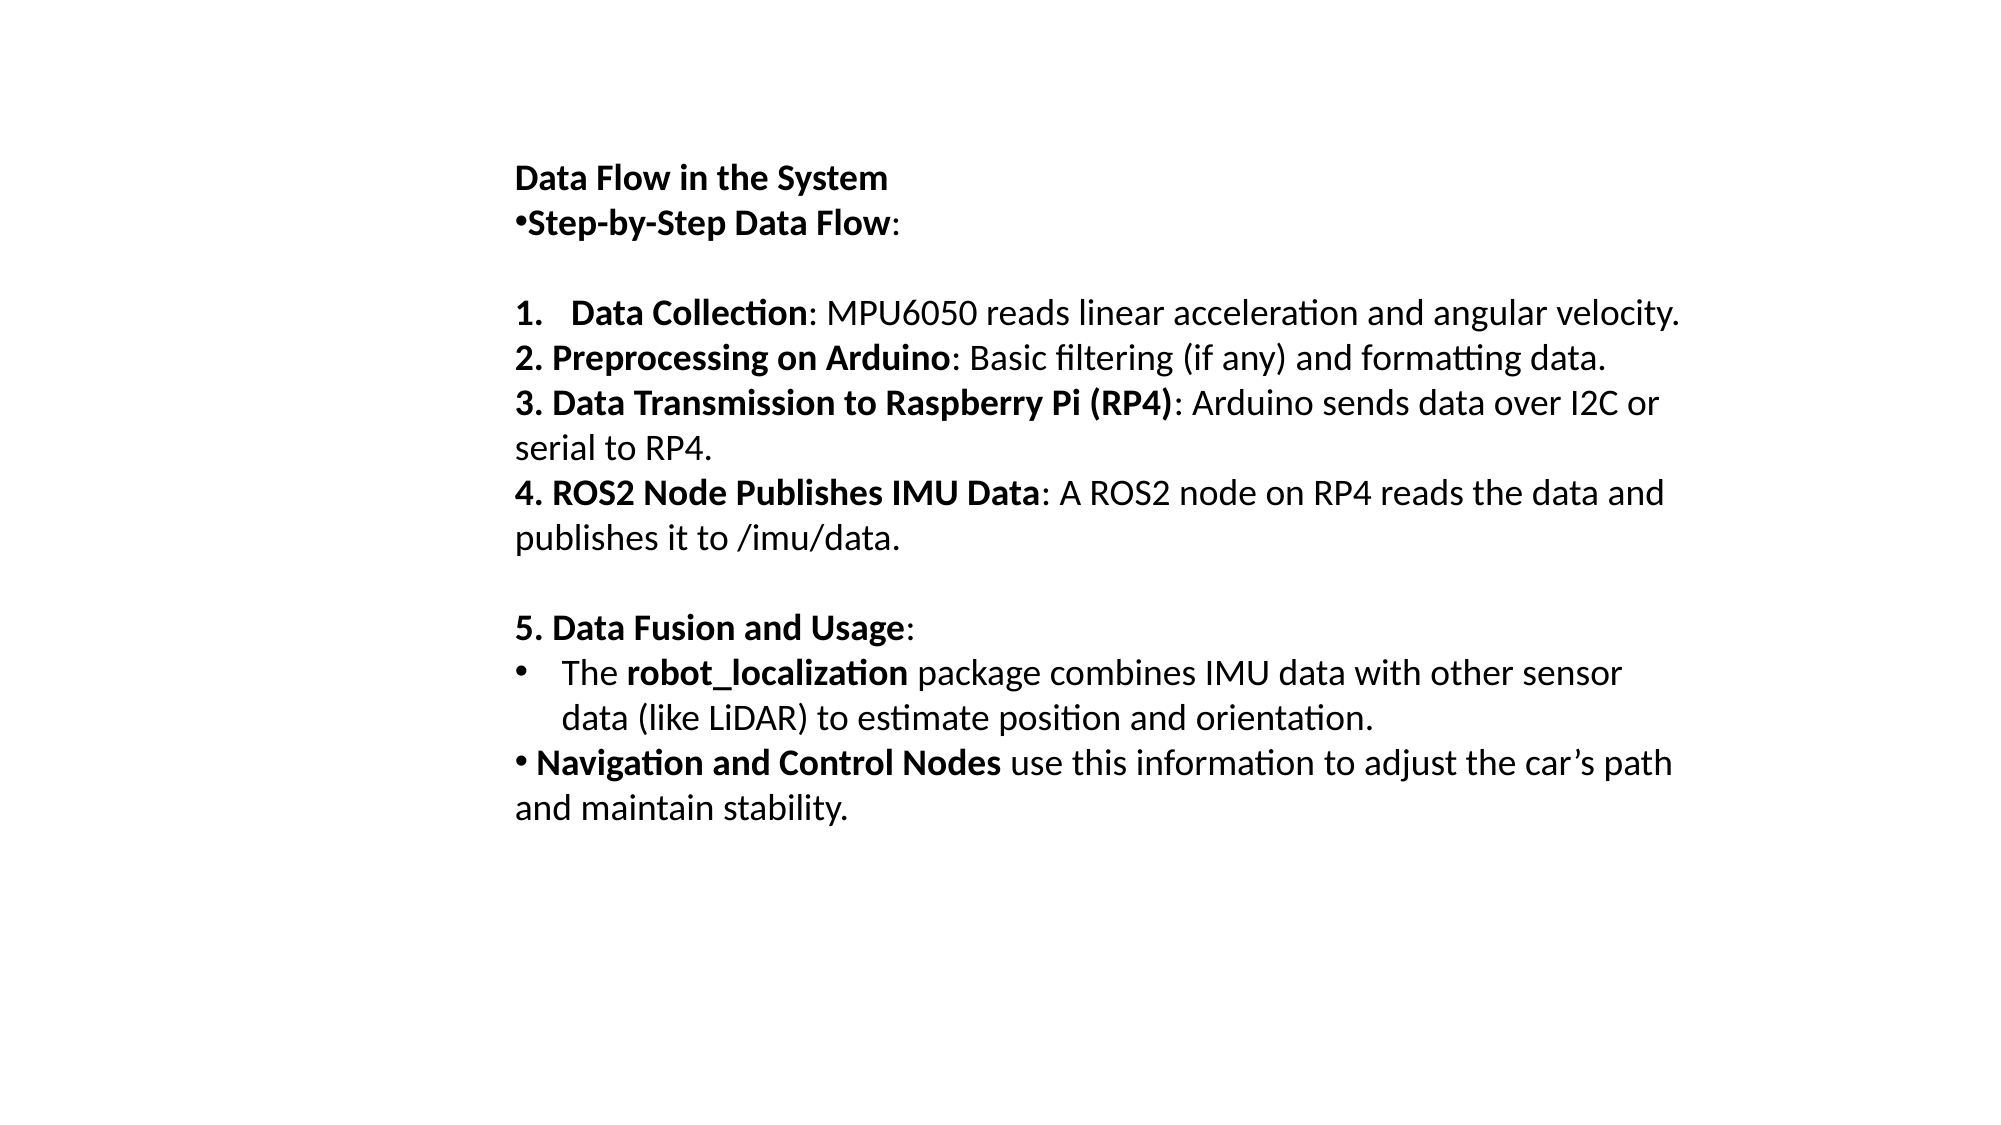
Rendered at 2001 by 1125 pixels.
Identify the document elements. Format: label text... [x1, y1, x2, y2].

text_box Data Flow in the System Step-by-Step Data Flow: Data Collection: MPU6050 reads linear acceleration and angular velocity. 2. Preprocessing on Arduino: Basic filtering (if any) and formatting data. 3. Data Transmission to Raspberry Pi (RP4): Arduino sends data over I2C or serial to RP4. 4. ROS2 Node Publishes IMU Data: A ROS2 node on RP4 reads the data and publishes it to /imu/data. 5. Data Fusion and Usage: The robot_localization package combines IMU data with other sensor data (like LiDAR) to estimate position and orientation. Navigation and Control Nodes use this information to adjust the car’s path and maintain stability. [499, 145, 1701, 926]
